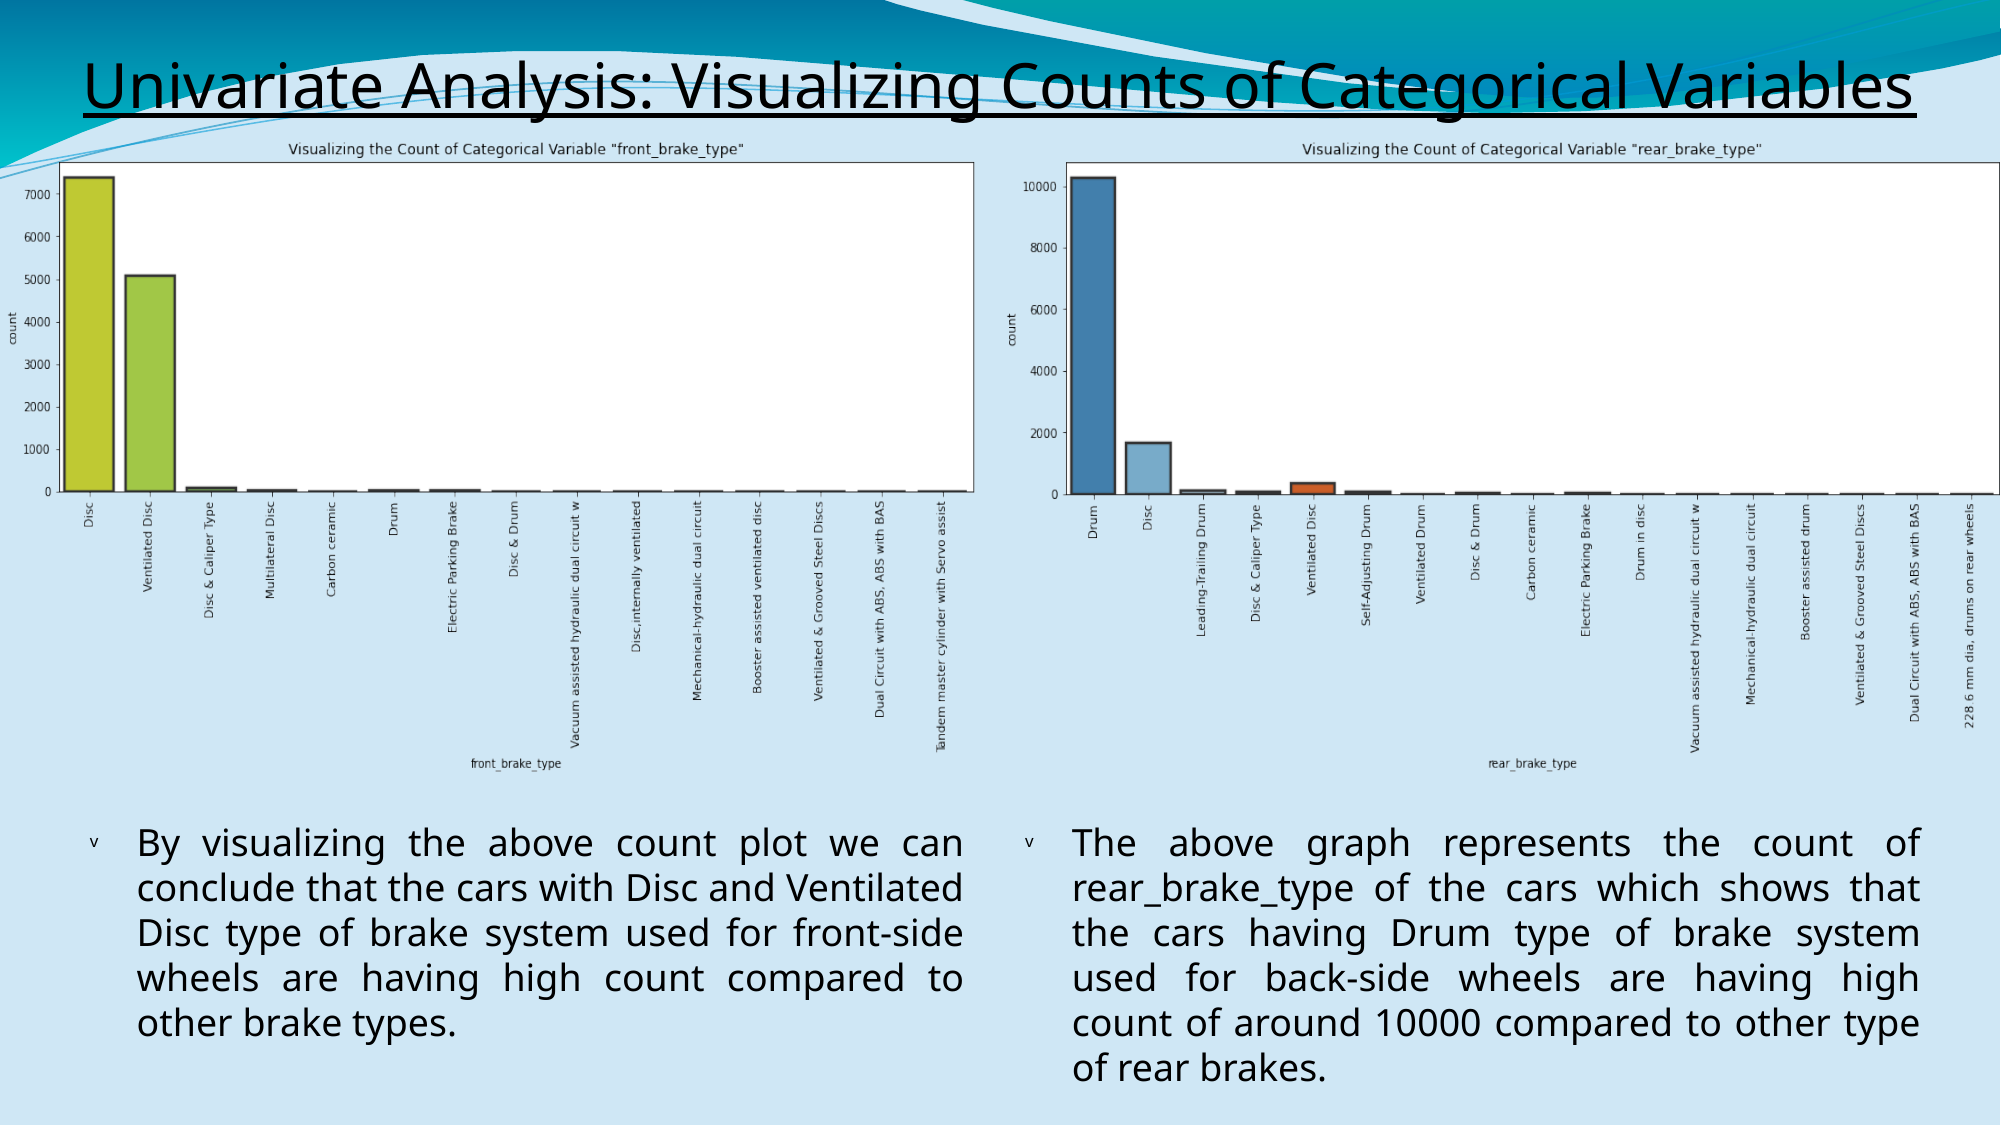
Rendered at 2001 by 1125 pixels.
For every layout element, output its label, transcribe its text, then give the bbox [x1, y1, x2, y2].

text_box By visualizing the above count plot we can conclude that the cars with Disc and Ventilated Disc type of brake system used for front-side wheels are having high count compared to other brake types. [74, 811, 980, 1052]
picture [999, 134, 2000, 779]
text_box The above graph represents the count of rear_brake_type of the cars which shows that the cars having Drum type of brake system used for back-side wheels are having high count of around 10000 compared to other type of rear brakes. [1010, 811, 1937, 1097]
text_box Univariate Analysis: Visualizing Counts of Categorical Variables [0, 38, 2000, 129]
picture [0, 134, 980, 779]
